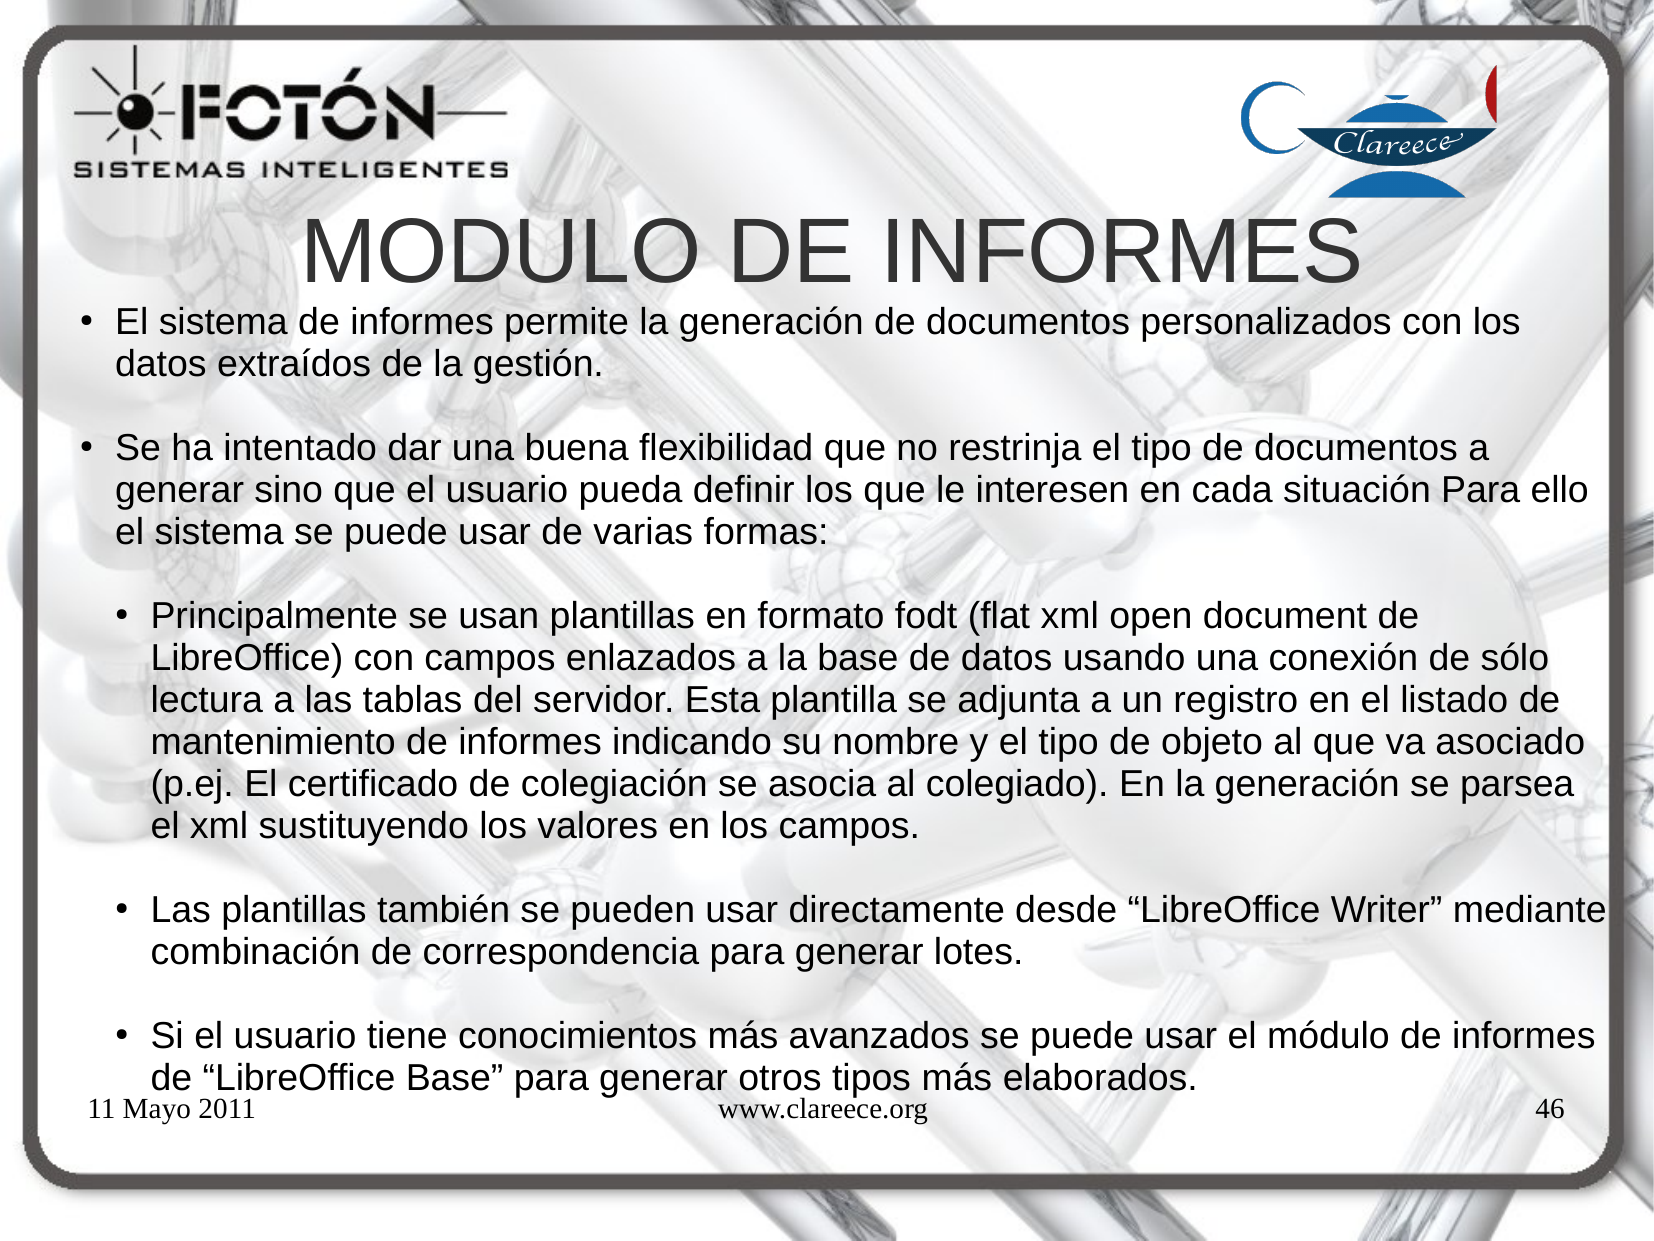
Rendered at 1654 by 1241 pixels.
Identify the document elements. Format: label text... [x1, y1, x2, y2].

title MODULO DE INFORMES [88, 147, 1577, 241]
picture [0, 0, 1654, 1241]
text_box El sistema de informes permite la generación de documentos personalizados con los datos extraídos de la gestión. Se ha intentado dar una buena flexibilidad que no restrinja el tipo de documentos a generar sino que el usuario pueda definir los que le interesen en cada situación Para ello el sistema se puede usar de varias formas: Principalmente se usan plantillas en formato fodt (flat xml open document de LibreOffice) con campos enlazados a la base de datos usando una conexión de sólo lectura a las tablas del servidor. Esta plantilla se adjunta a un registro en el listado de mantenimiento de informes indicando su nombre y el tipo de objeto al que va asociado (p.ej. El certificado de colegiación se asocia al colegiado). En la generación se parsea el xml sustituyendo los valores en los campos. Las plantillas también se pueden usar directamente desde “LibreOffice Writer” mediante combinación de correspondencia para generar lotes. Si el usuario tiene conocimientos más avanzados se puede usar el módulo de informes de “LibreOffice Base” para generar otros tipos más elaborados. [29, 241, 1625, 1112]
